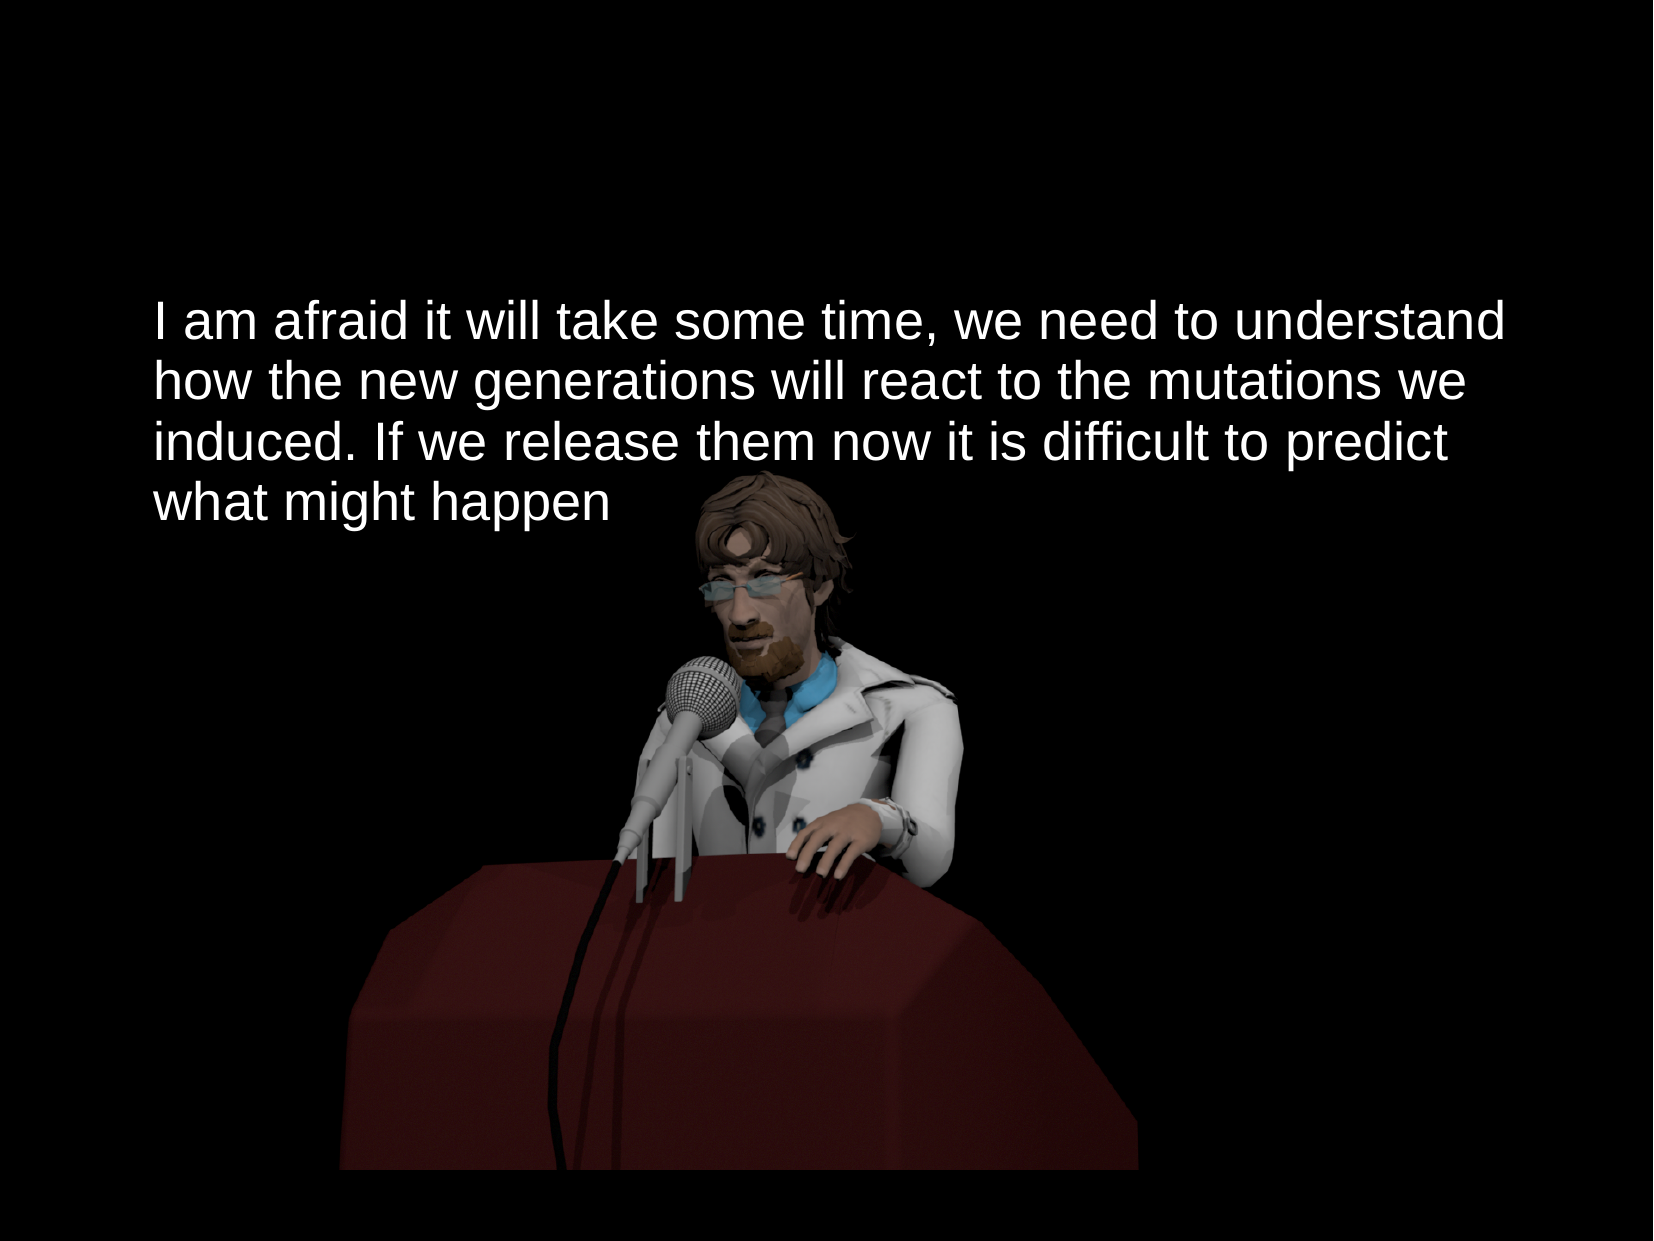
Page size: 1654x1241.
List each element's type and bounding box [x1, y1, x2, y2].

picture [30, 240, 1653, 1171]
